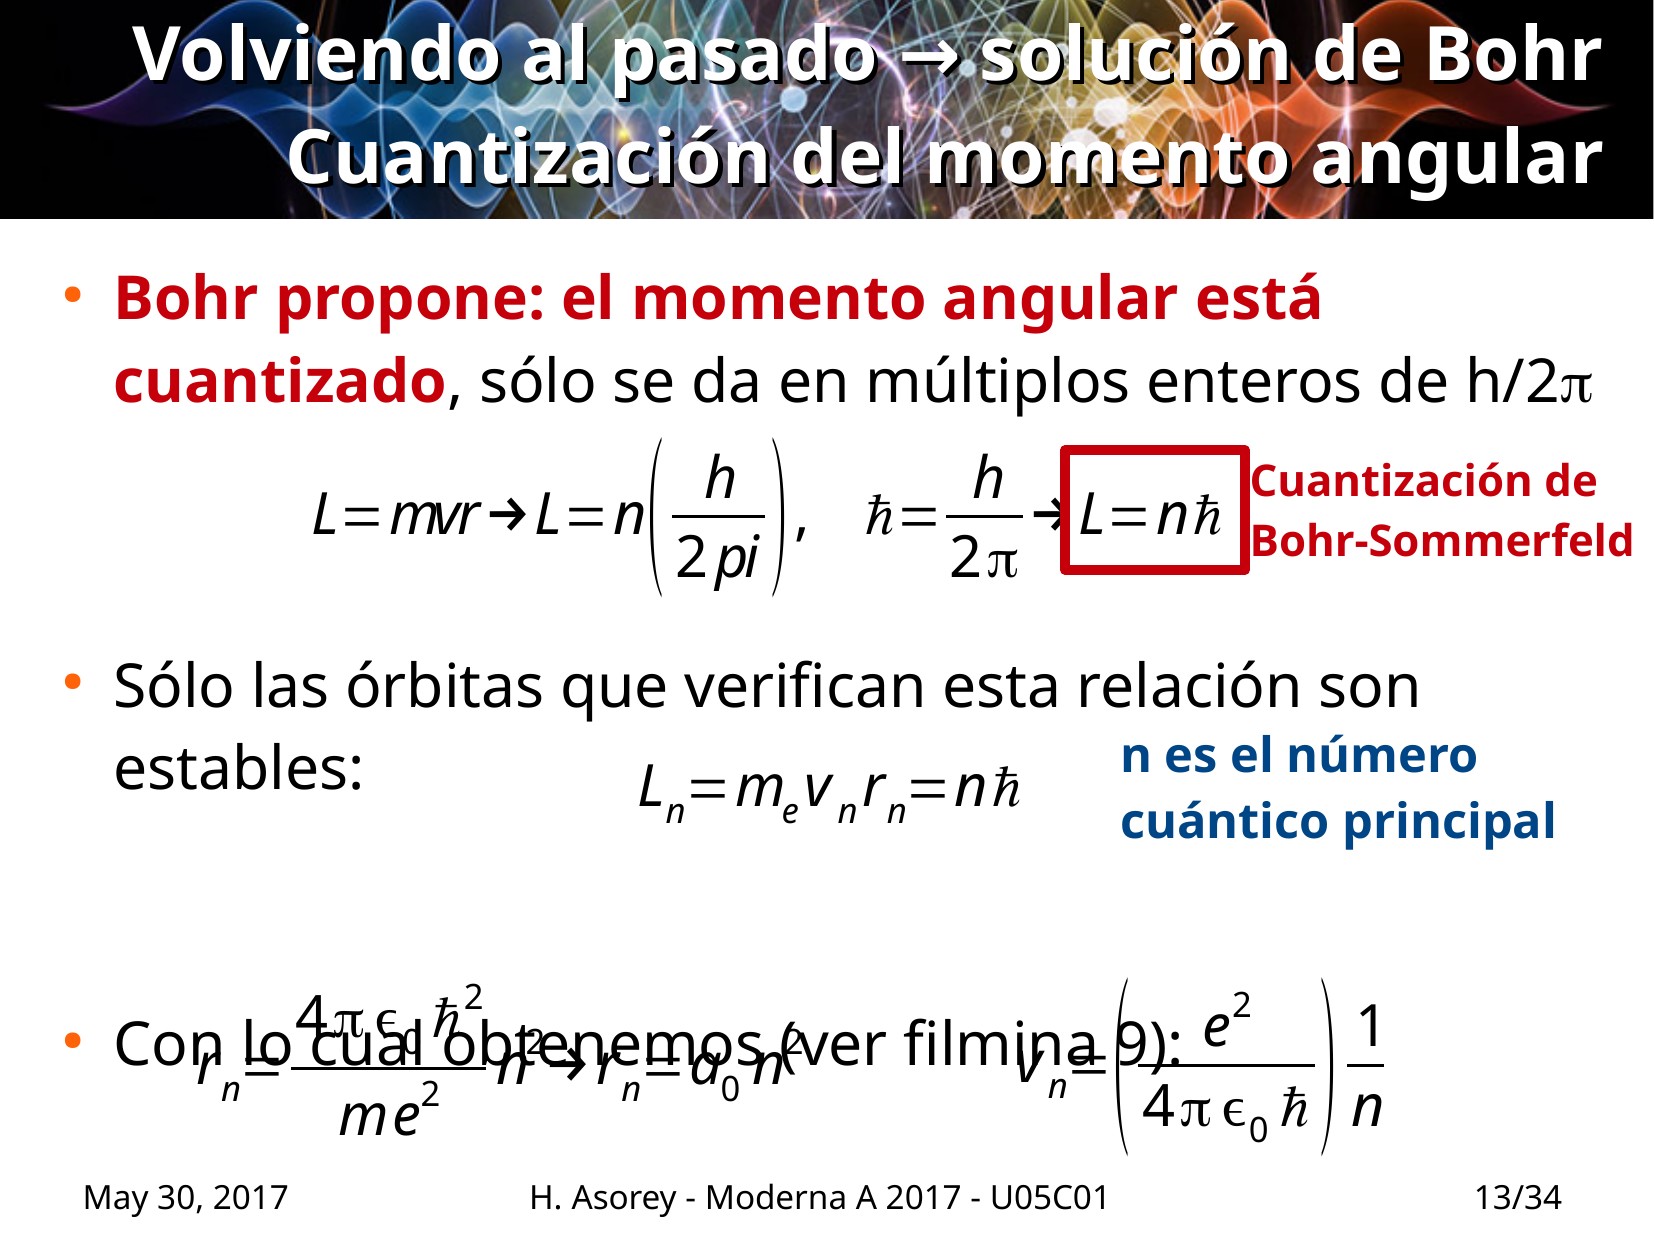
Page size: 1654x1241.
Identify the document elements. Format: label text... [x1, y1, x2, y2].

list Bohr propone: el momento angular está cuantizado, sólo se da en múltiplos enteros de h/2p Sólo las órbitas que verifican esta relación son estables: Con lo cual obtenemos (ver filmina 9): [45, 255, 1606, 1156]
chart [188, 975, 808, 1151]
text_box n es el número cuántico principal [1065, 720, 1561, 871]
chart [304, 434, 1231, 601]
chart [1070, 455, 1200, 565]
text_box Cuantización de Bohr-Sommerfeld [1200, 450, 1651, 572]
chart [630, 750, 1029, 832]
chart [1009, 975, 1393, 1160]
title Volviendo al pasado → solución de Bohr Cuantización del momento angular [45, 11, 1606, 195]
picture [0, 0, 1654, 219]
